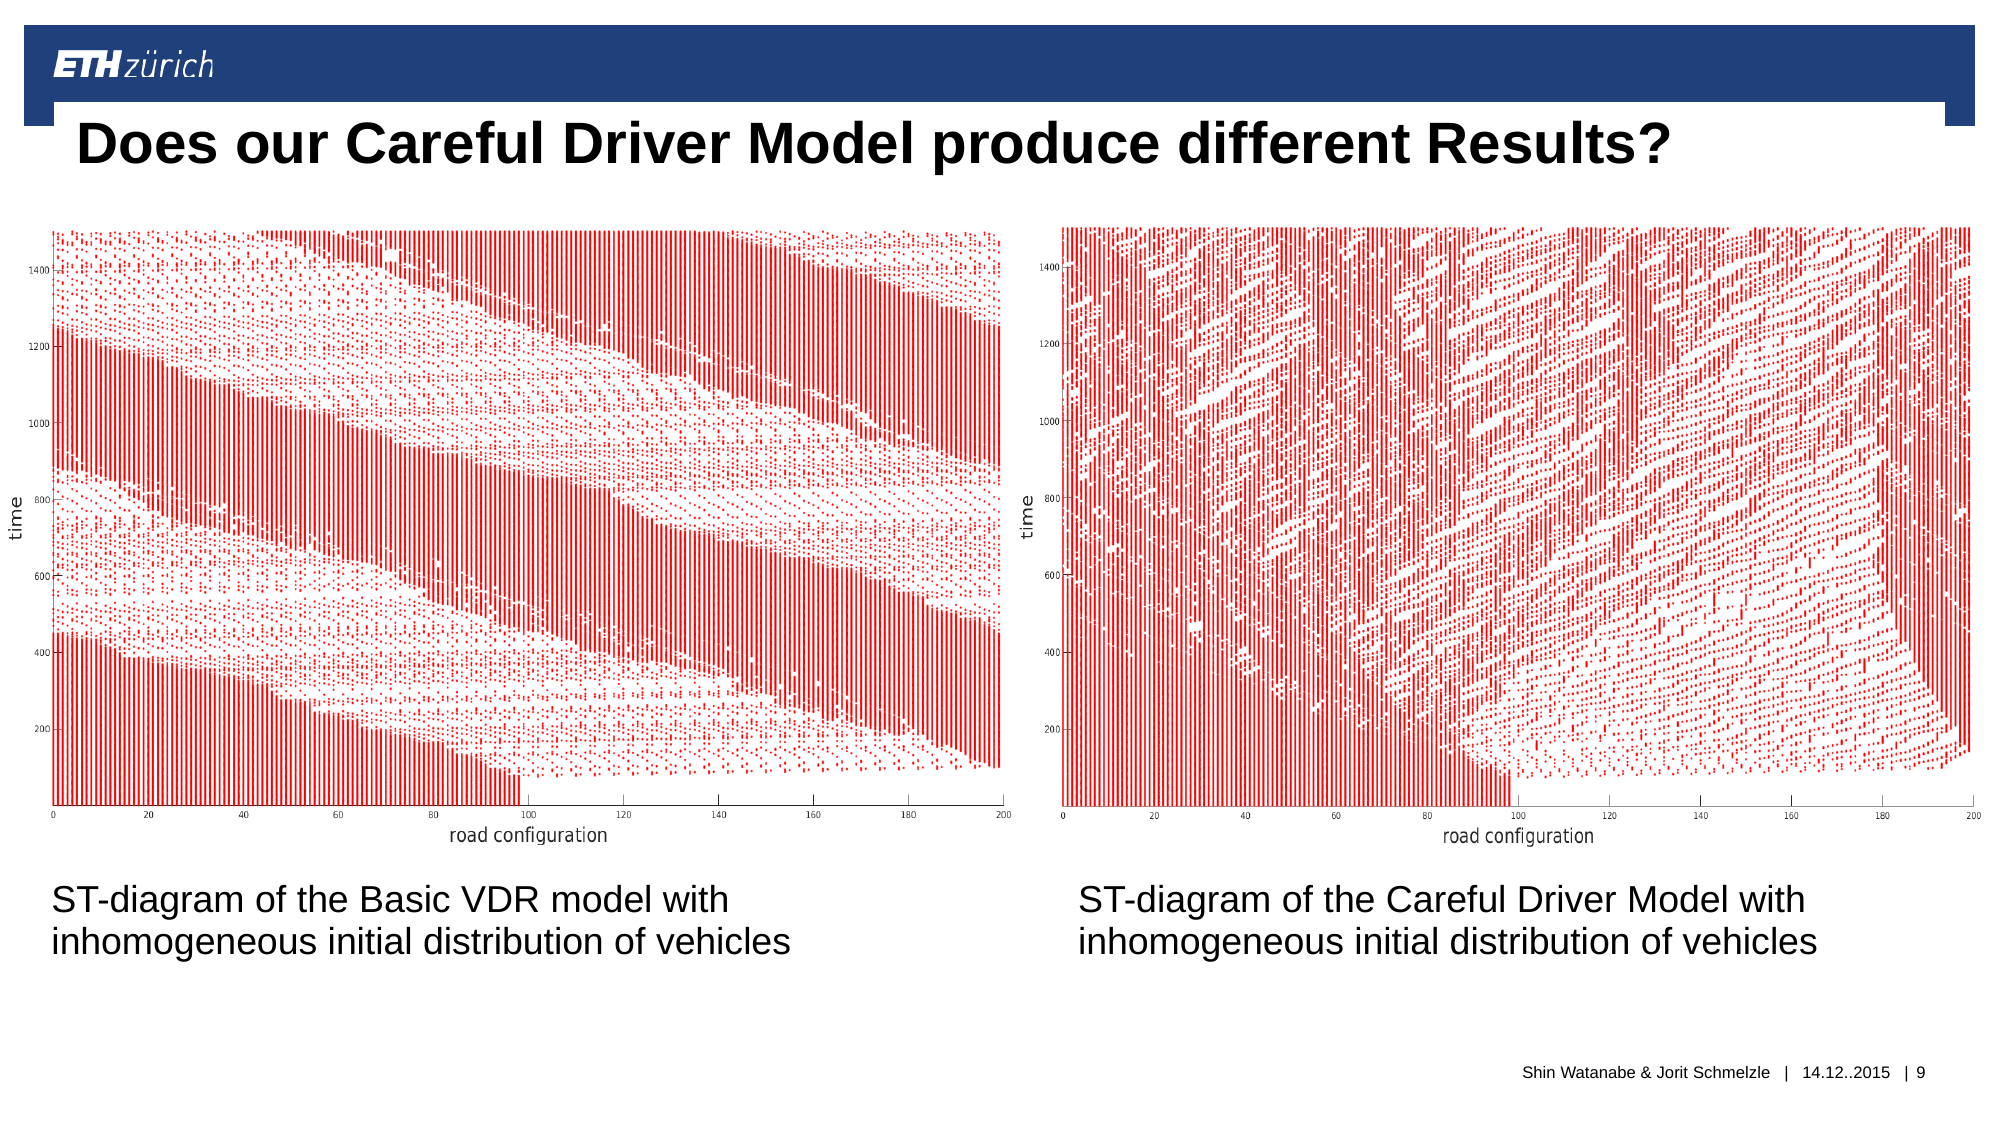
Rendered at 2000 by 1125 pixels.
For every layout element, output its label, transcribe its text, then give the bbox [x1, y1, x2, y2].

picture [0, 222, 1985, 849]
list ST-diagram of the Basic VDR model with inhomogeneous initial distribution of vehicles [0, 878, 875, 969]
title Does our Careful Driver Model produce different Results? [53, 101, 1945, 224]
list ST-diagram of the Careful Driver Model with inhomogeneous initial distribution of vehicles [995, 878, 1926, 969]
